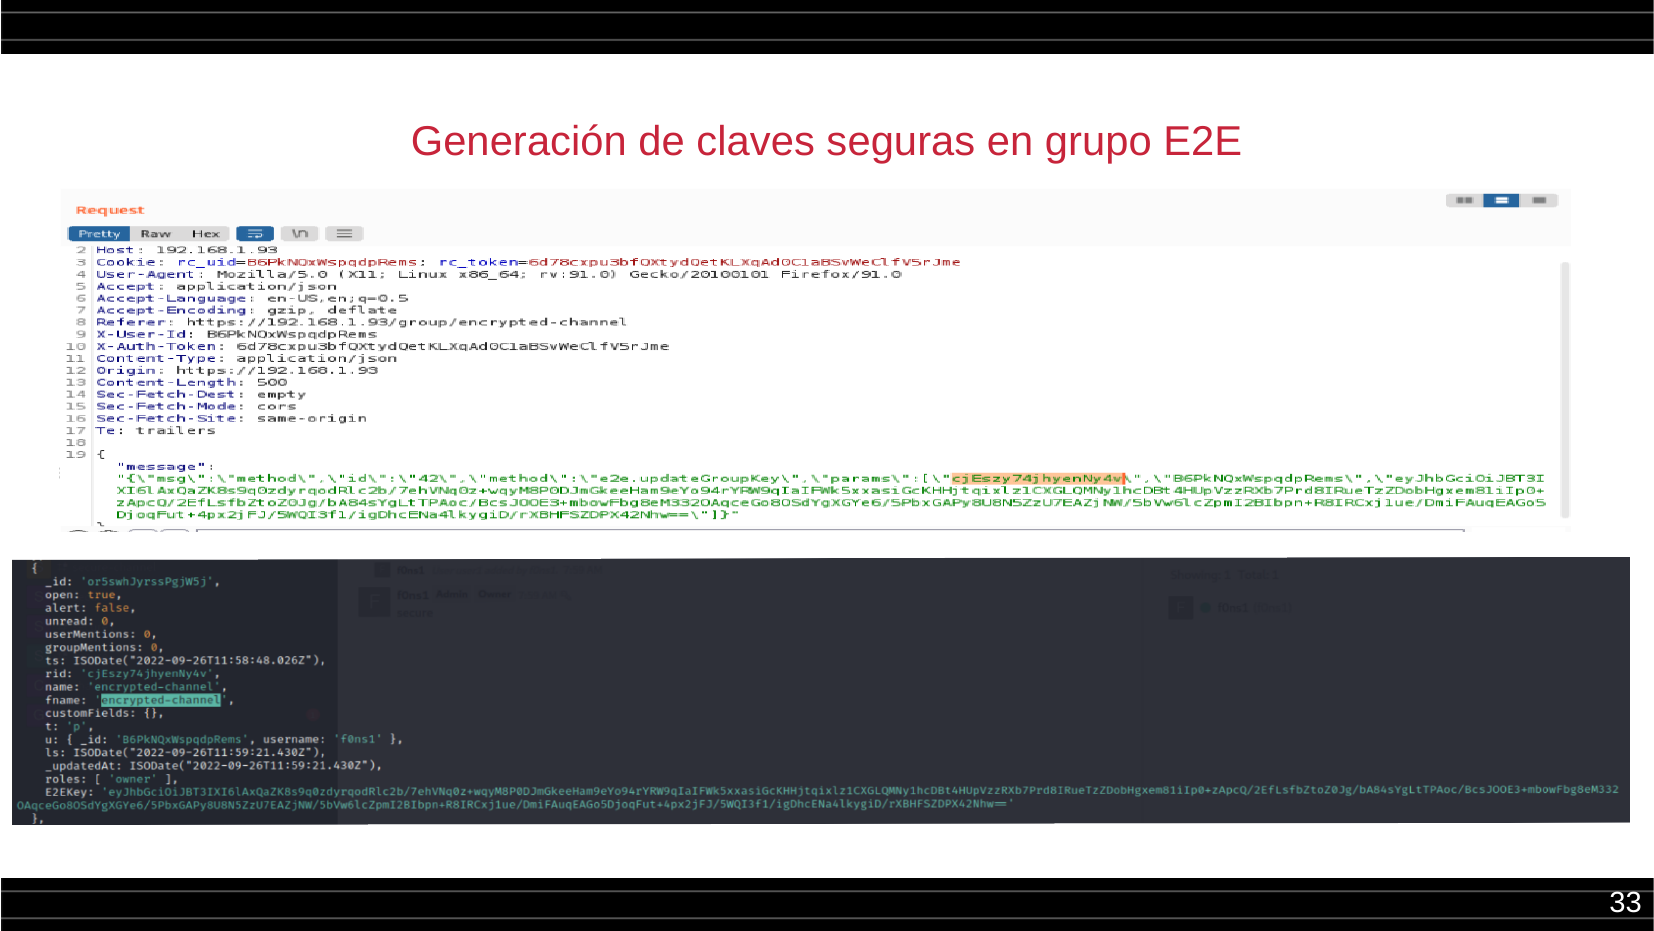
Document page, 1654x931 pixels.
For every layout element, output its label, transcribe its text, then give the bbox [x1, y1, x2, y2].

picture [59, 188, 1571, 532]
title Generación de claves seguras en grupo E2E [82, 92, 1571, 188]
picture [11, 556, 1630, 825]
picture [1, 0, 1654, 54]
picture [1, 878, 1654, 931]
